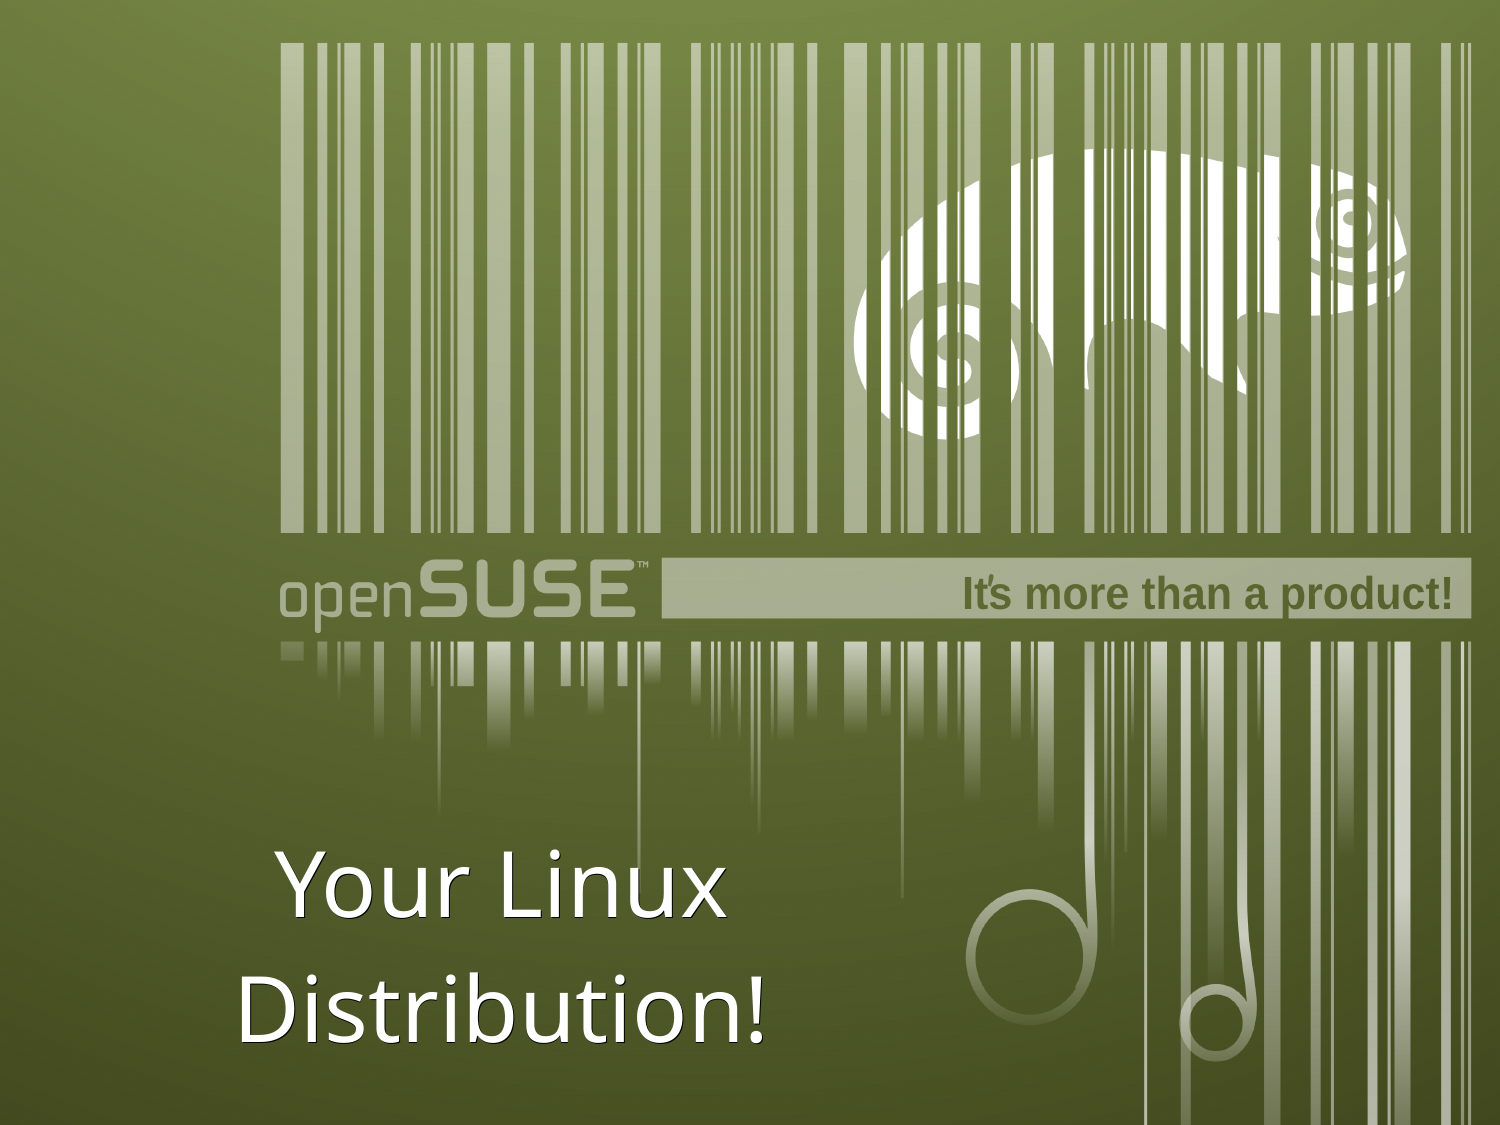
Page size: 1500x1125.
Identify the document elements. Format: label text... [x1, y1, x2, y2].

picture [0, 0, 1500, 1125]
title Your Linux Distribution! [118, 816, 886, 1074]
